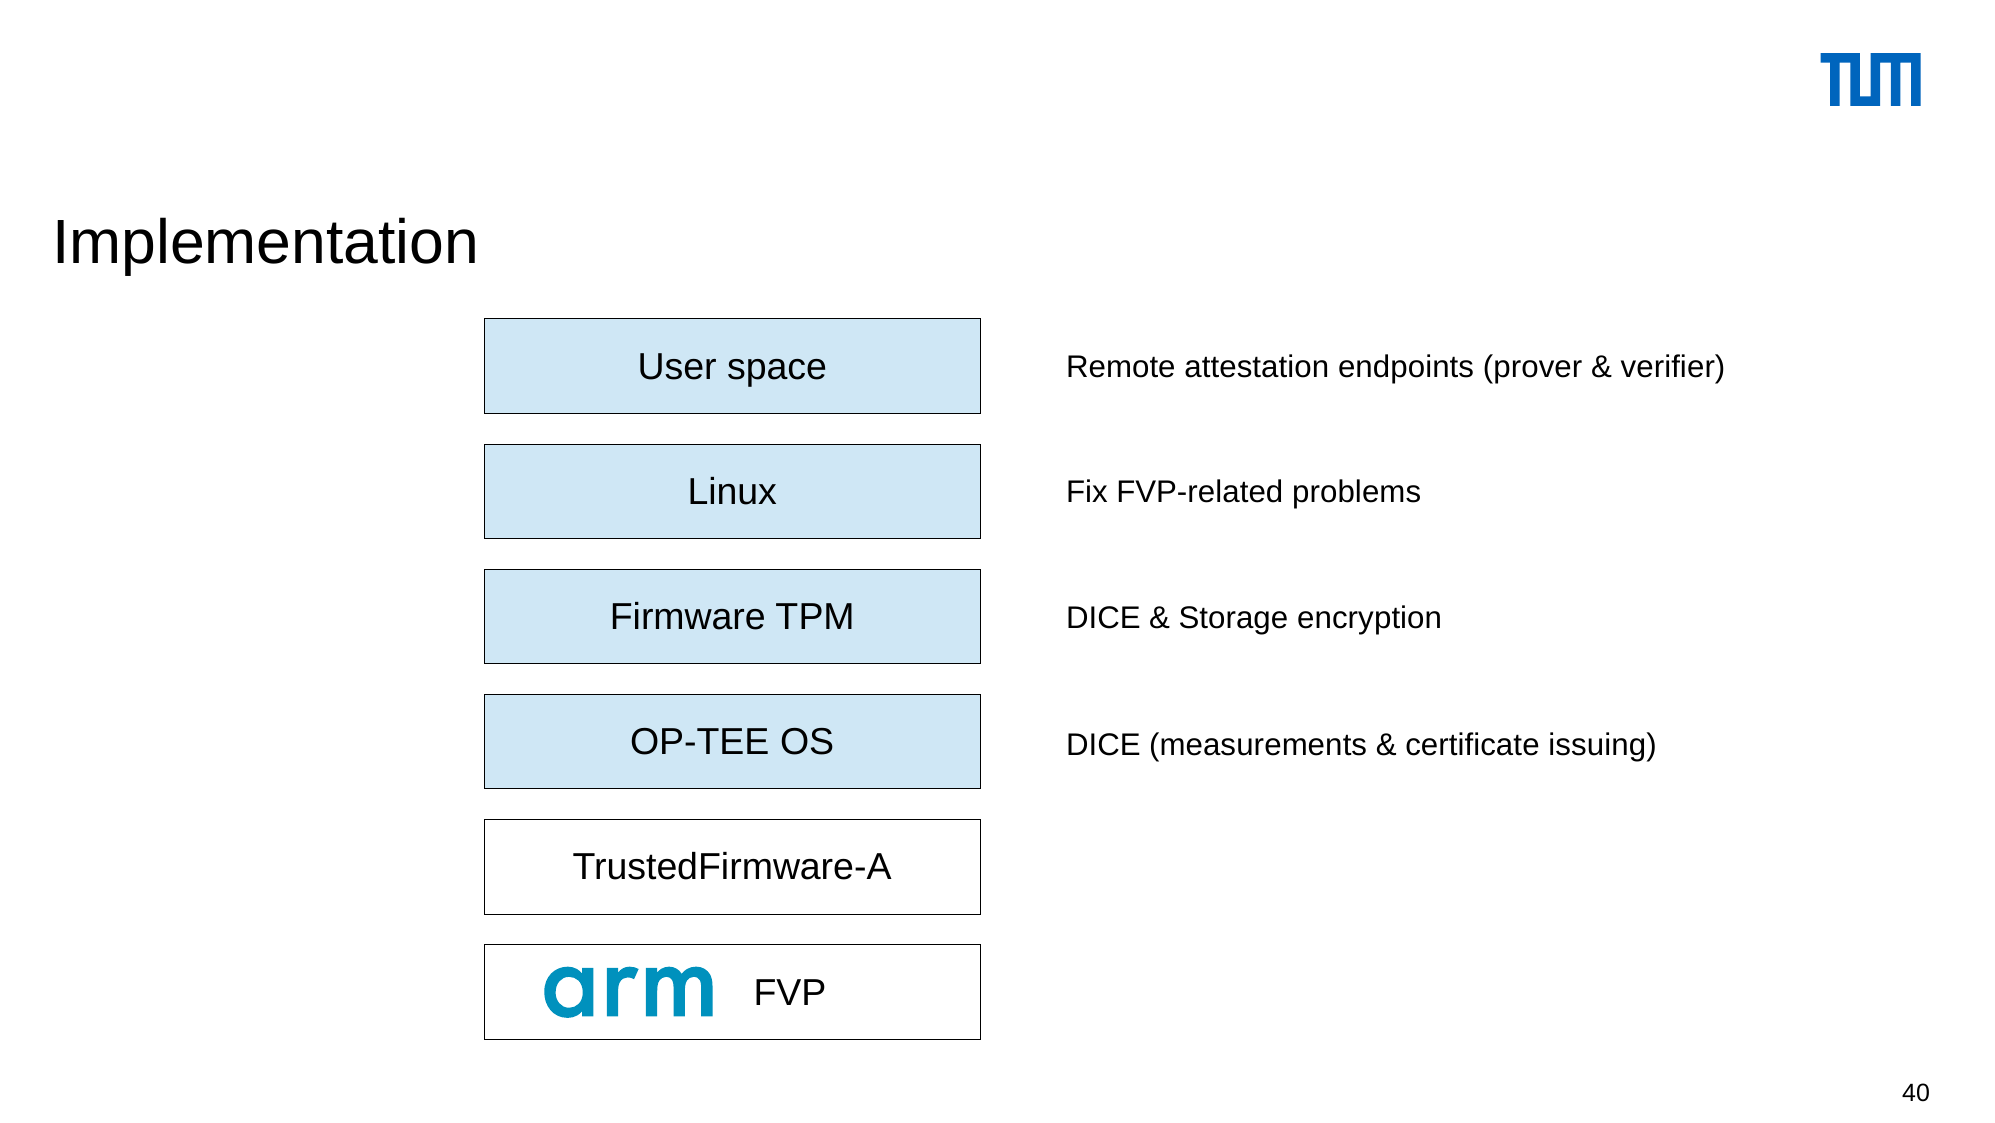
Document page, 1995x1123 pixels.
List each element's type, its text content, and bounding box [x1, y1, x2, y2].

text_box Linux [484, 444, 981, 539]
picture [543, 962, 721, 1022]
text_box FVP [484, 944, 981, 1040]
text_box DICE (measurements & certificate issuing) [1051, 696, 1713, 792]
title Implementation [52, 136, 1453, 277]
text_box TrustedFirmware-A [484, 819, 981, 915]
text_box OP-TEE OS [484, 694, 981, 789]
text_box Fix FVP-related problems [1051, 444, 1548, 540]
text_box DICE & Storage encryption [1051, 570, 1713, 666]
text_box User space [484, 318, 981, 414]
text_box Remote attestation endpoints (prover & verifier) [1051, 318, 1772, 414]
text_box Firmware TPM [484, 569, 981, 664]
